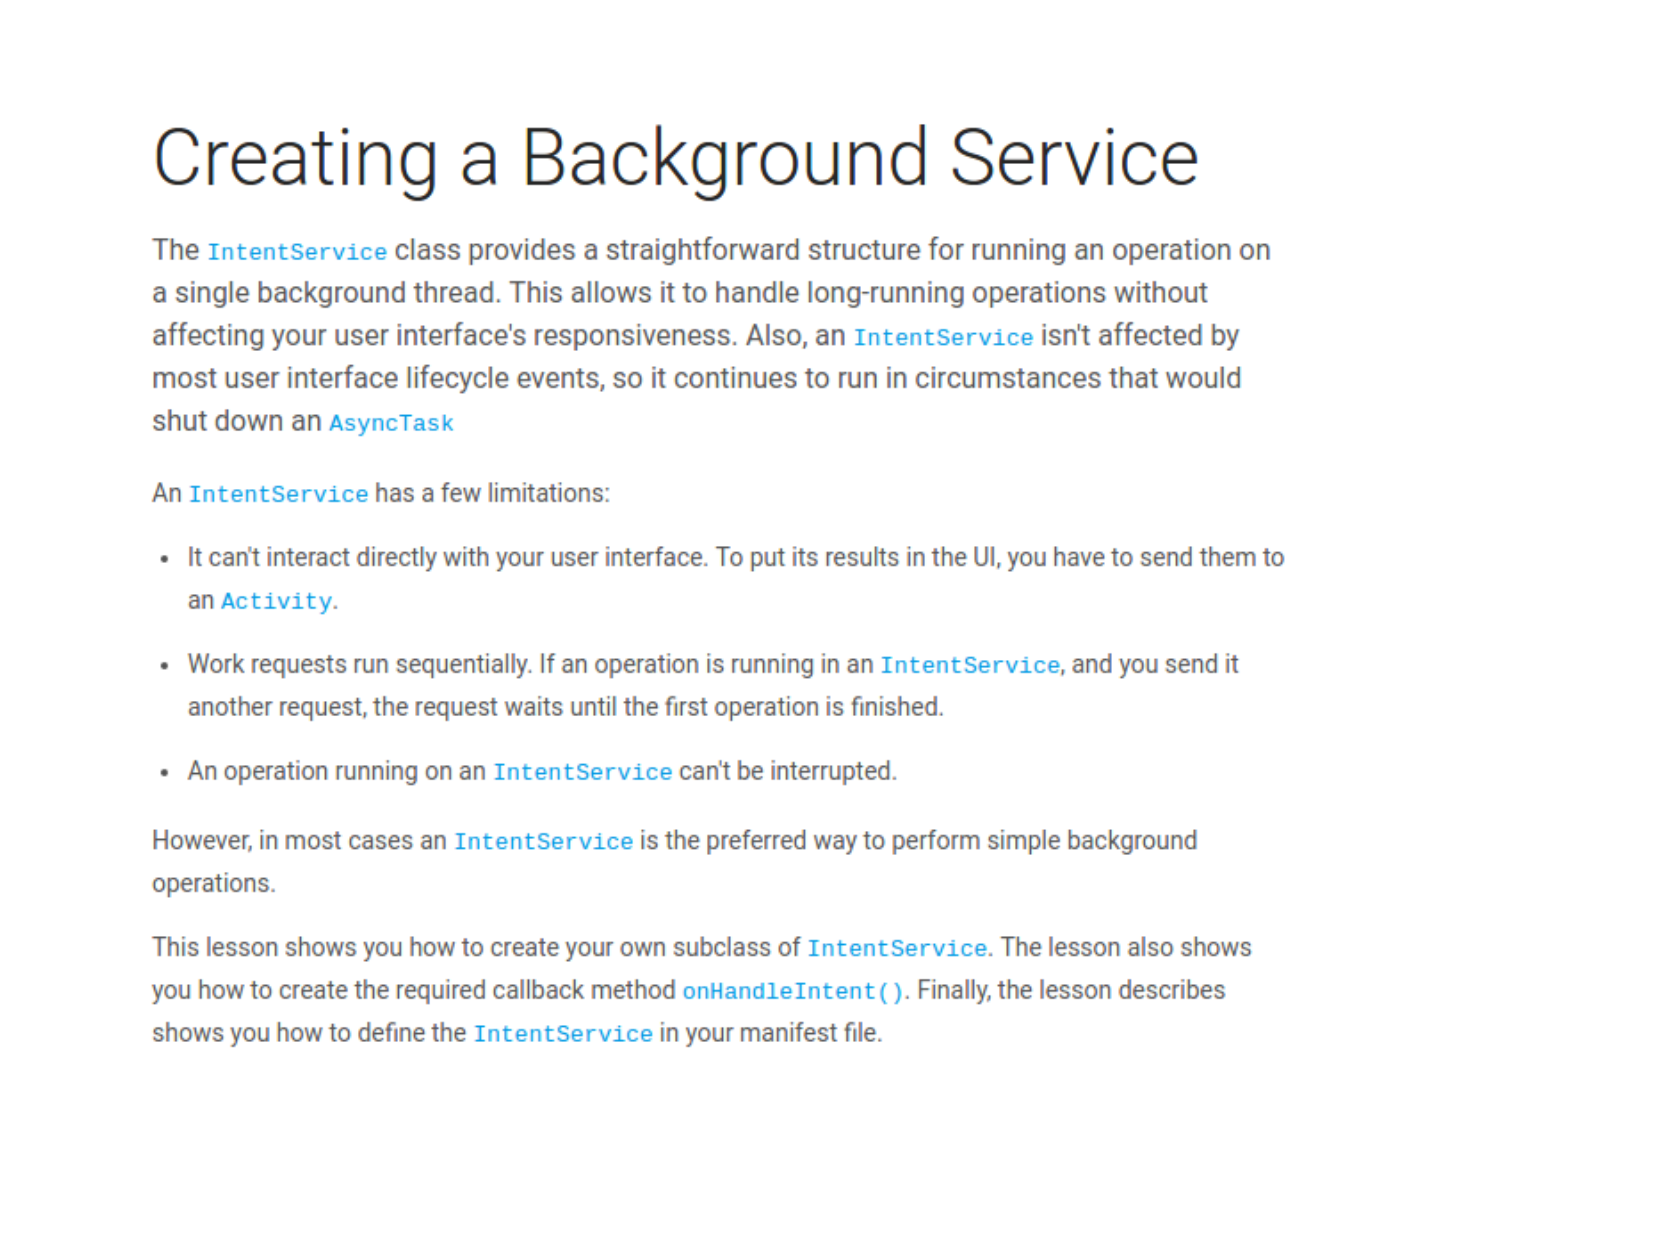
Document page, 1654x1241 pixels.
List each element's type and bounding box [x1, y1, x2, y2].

picture [106, 82, 1306, 1074]
